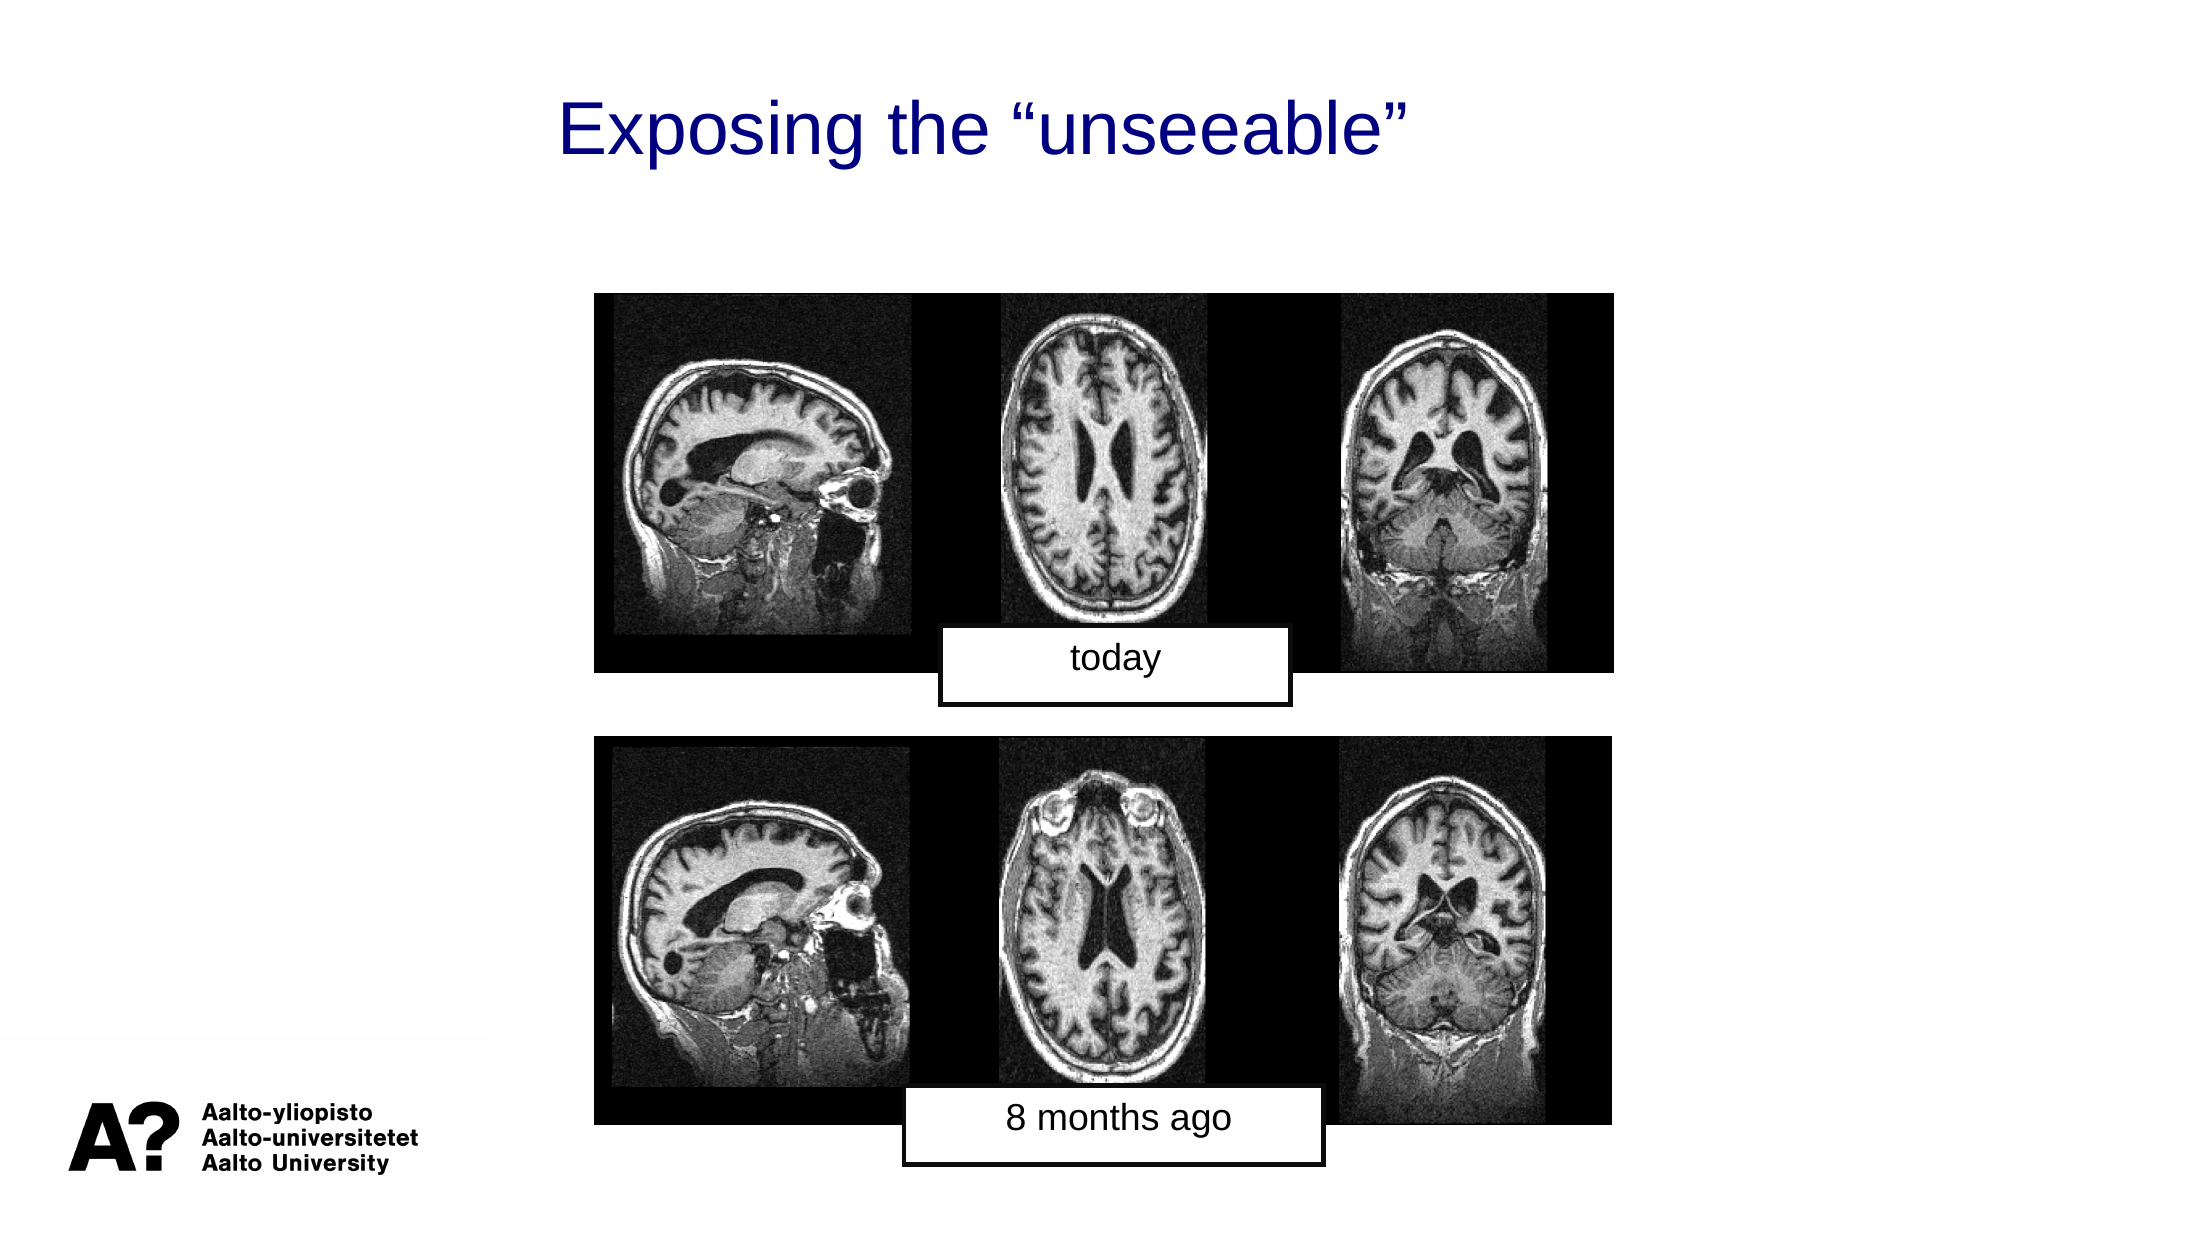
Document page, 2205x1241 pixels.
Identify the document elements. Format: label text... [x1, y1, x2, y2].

title Exposing the “unseeable” [327, 65, 1640, 179]
picture [0, 1035, 488, 1239]
picture [594, 293, 1614, 673]
text_box today [940, 625, 1291, 705]
text_box 8 months ago [903, 1085, 1324, 1165]
picture [594, 736, 1612, 1125]
